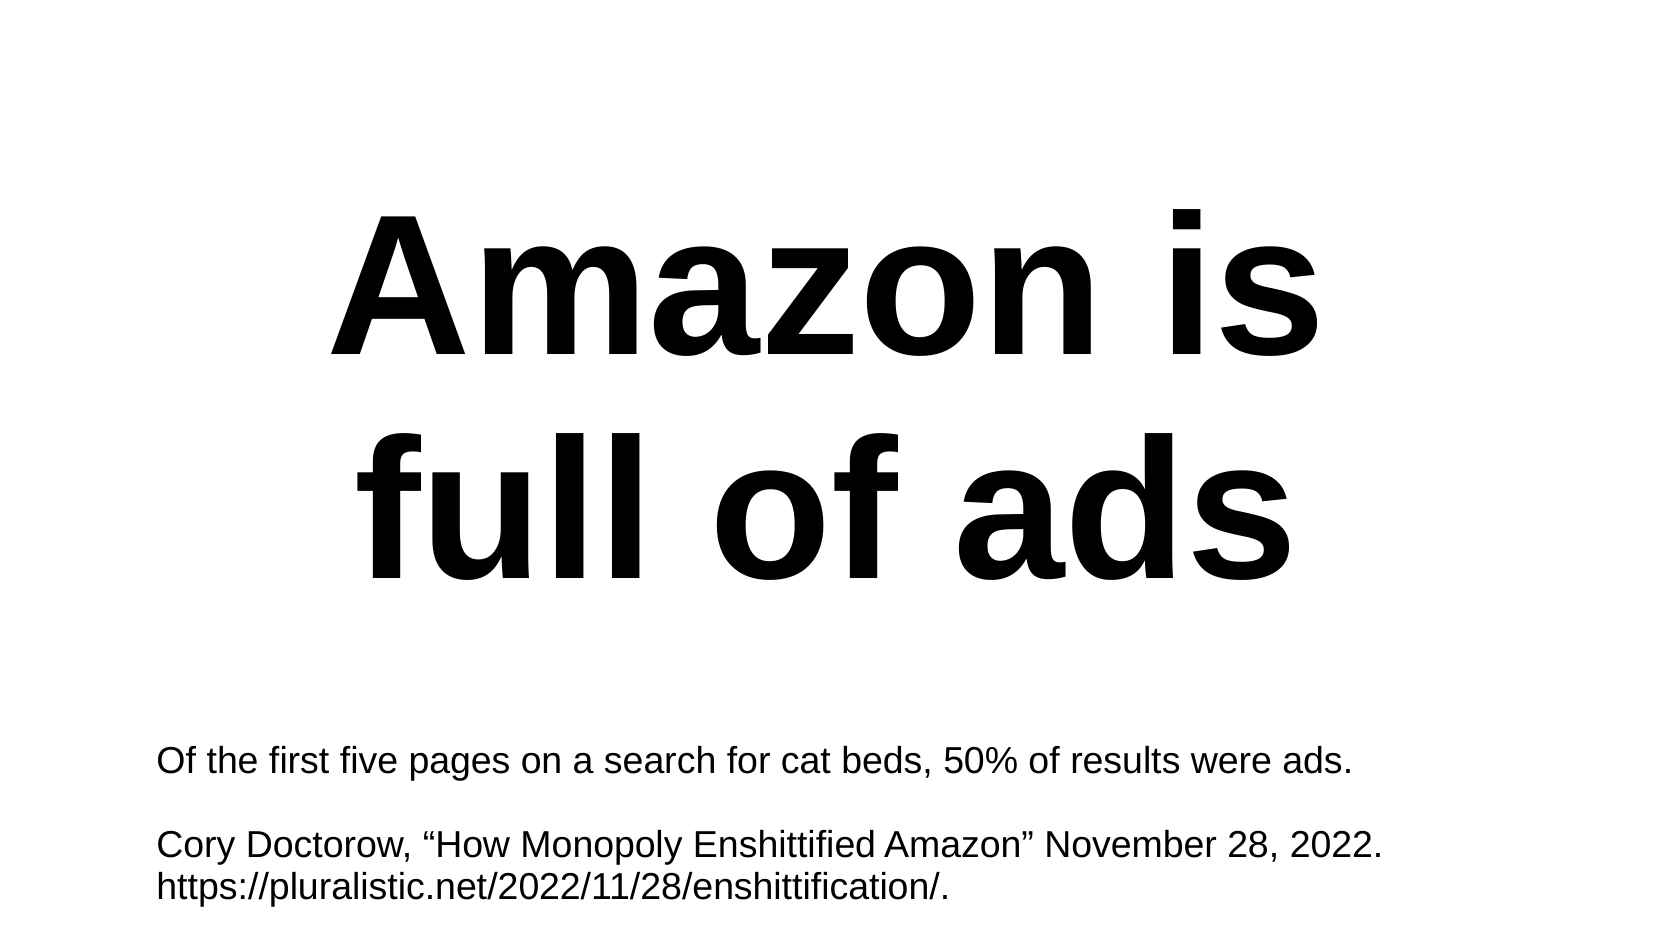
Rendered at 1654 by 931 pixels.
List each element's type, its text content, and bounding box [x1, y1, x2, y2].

text_box Of the first five pages on a search for cat beds, 50% of results were ads. Cory Doctorow, “How Monopoly Enshittified Amazon” November 28, 2022. https://pluralistic.net/2022/11/28/enshittification/. [141, 732, 1595, 931]
subtitle Amazon is full of ads [82, 37, 1571, 757]
